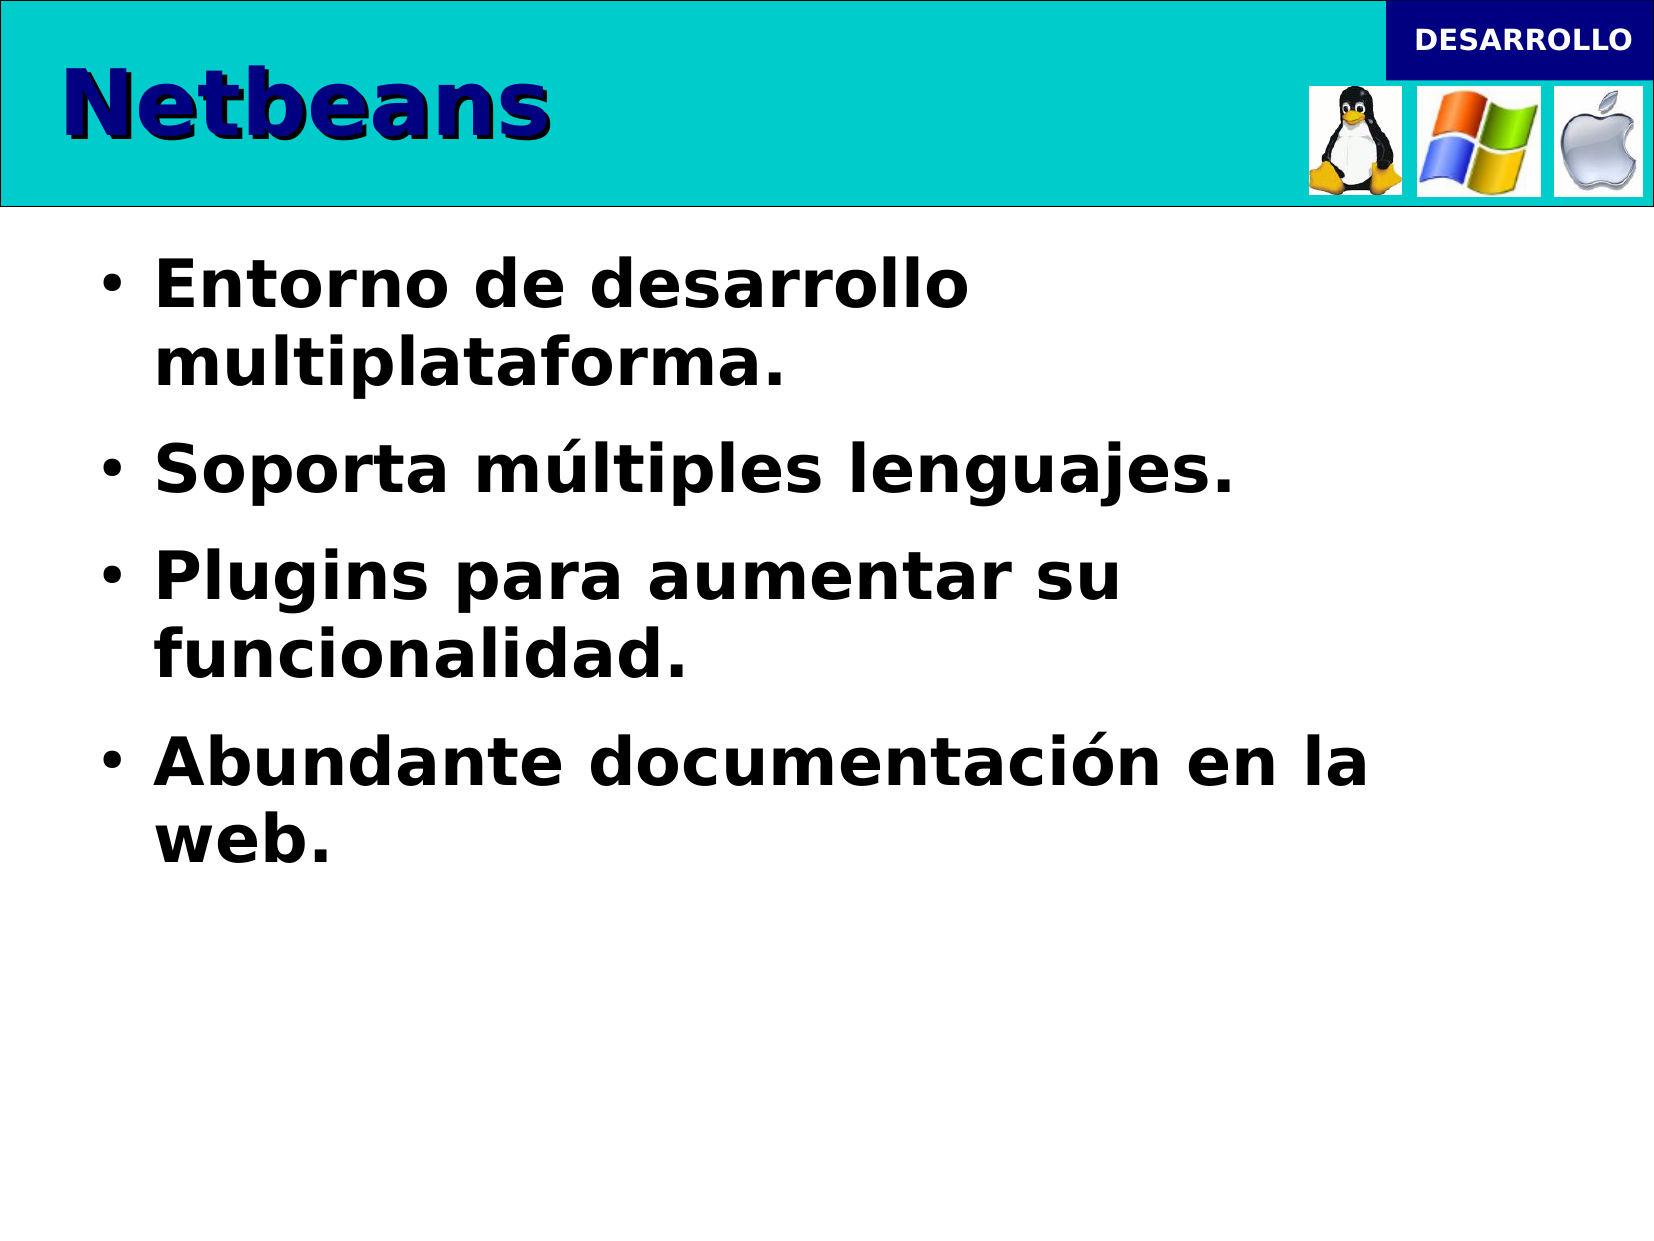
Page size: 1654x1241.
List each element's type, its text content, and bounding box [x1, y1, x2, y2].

text_box DESARROLLO [1386, 0, 1654, 81]
picture [1417, 86, 1541, 197]
picture [1554, 86, 1643, 197]
title Netbeans [58, 22, 1654, 185]
list Entorno de desarrollo multiplataforma. Soporta múltiples lenguajes. Plugins para aumentar su funcionalidad. Abundante documentación en la web. [82, 245, 1571, 1094]
picture [1309, 86, 1402, 195]
